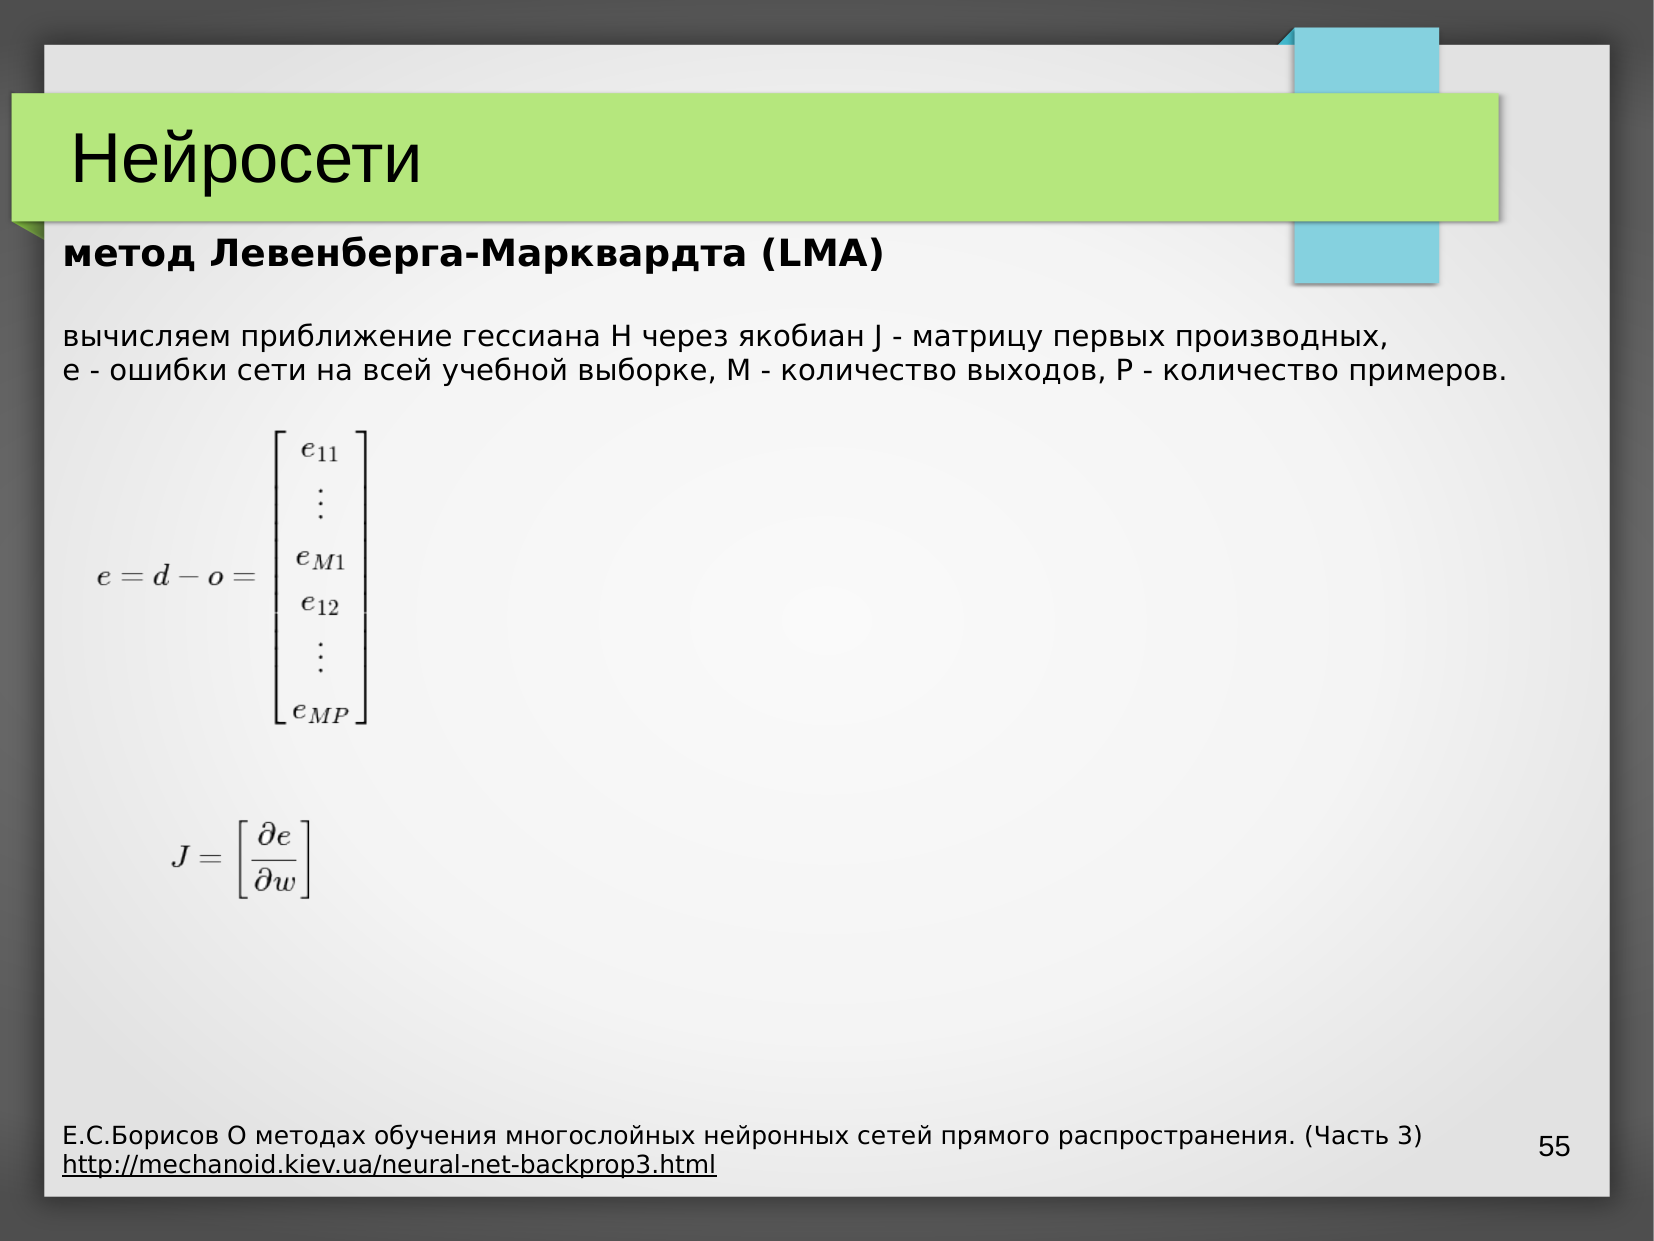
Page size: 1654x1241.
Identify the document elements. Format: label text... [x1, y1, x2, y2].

title Нейросети [70, 118, 1205, 199]
text_box метод Левенберга-Марквардта (LMA) вычисляем приближение гессиана H через якобиан J - матрицу первых производных, e - ошибки сети на всей учебной выборке, M - количество выходов, P - количество примеров. [47, 224, 1619, 395]
picture [0, 0, 1654, 1241]
text_box Е.С.Борисов О методах обучения многослойных нейронных сетей прямого распространения. (Часть 3) http://mechanoid.kiev.ua/neural-net-backprop3.html [47, 1113, 1477, 1187]
